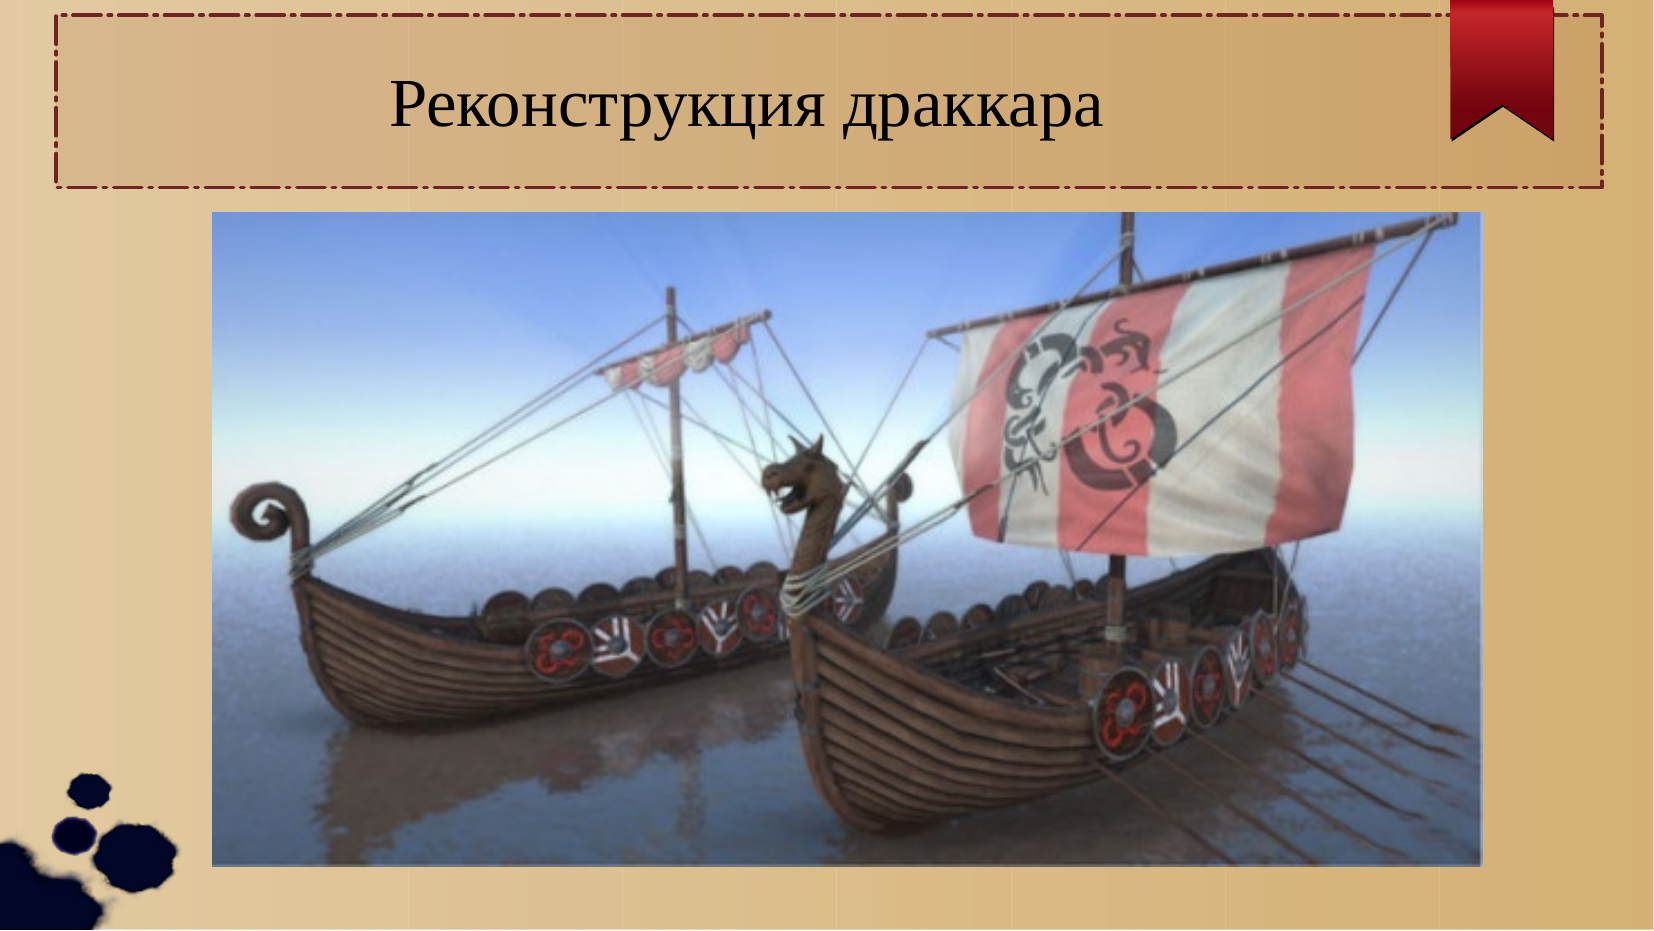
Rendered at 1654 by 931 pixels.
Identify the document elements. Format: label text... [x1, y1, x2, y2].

title Реконструкция драккара [82, 35, 1412, 172]
picture [212, 212, 1483, 867]
